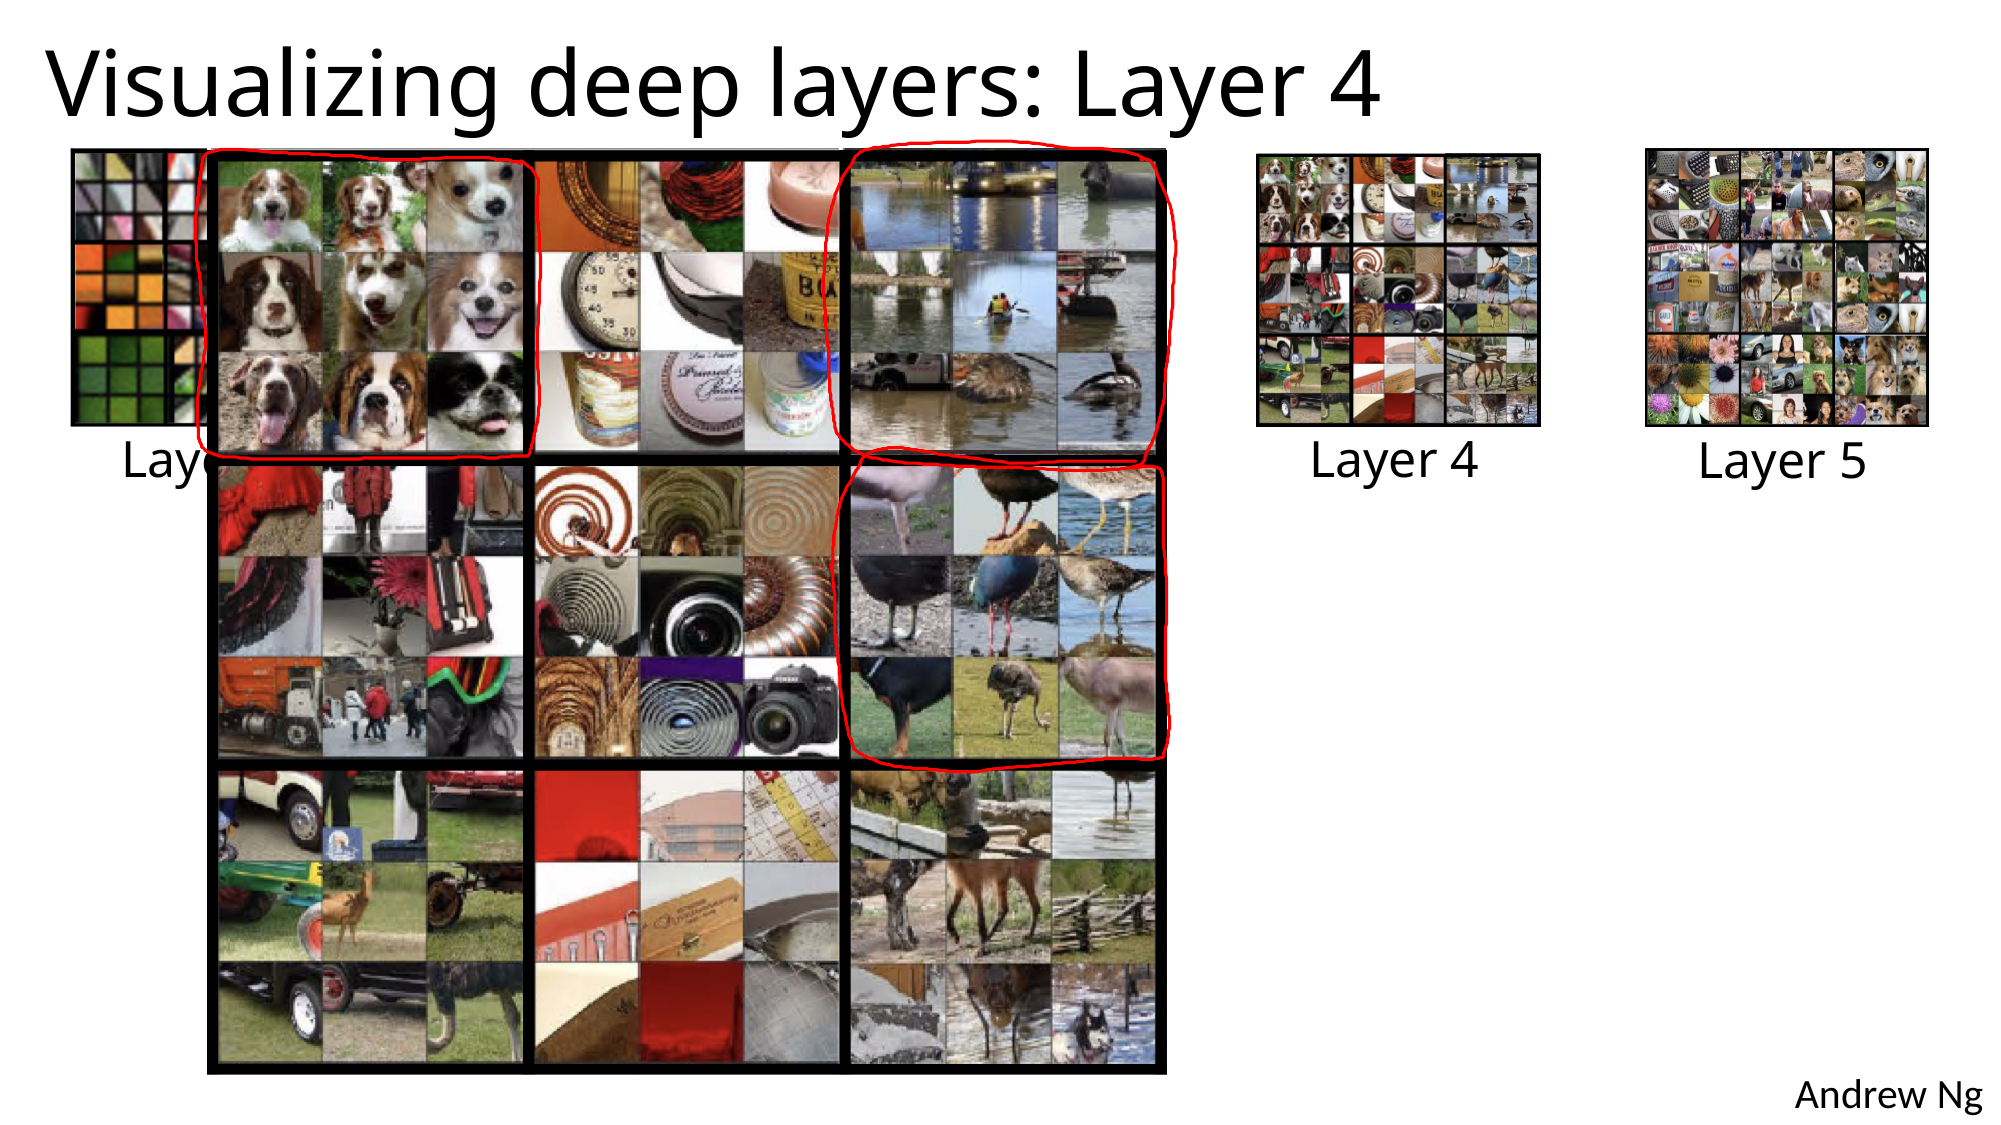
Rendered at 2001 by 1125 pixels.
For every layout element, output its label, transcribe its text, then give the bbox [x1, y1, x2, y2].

text_box Layer 1 [106, 420, 191, 497]
picture [69, 137, 1181, 1075]
picture [1256, 153, 1541, 427]
text_box Visualizing deep layers: Layer 4 [30, 29, 2000, 248]
picture [1645, 148, 1929, 427]
text_box Layer 5 [1682, 427, 1892, 497]
text_box Layer 4 [1294, 427, 1503, 497]
